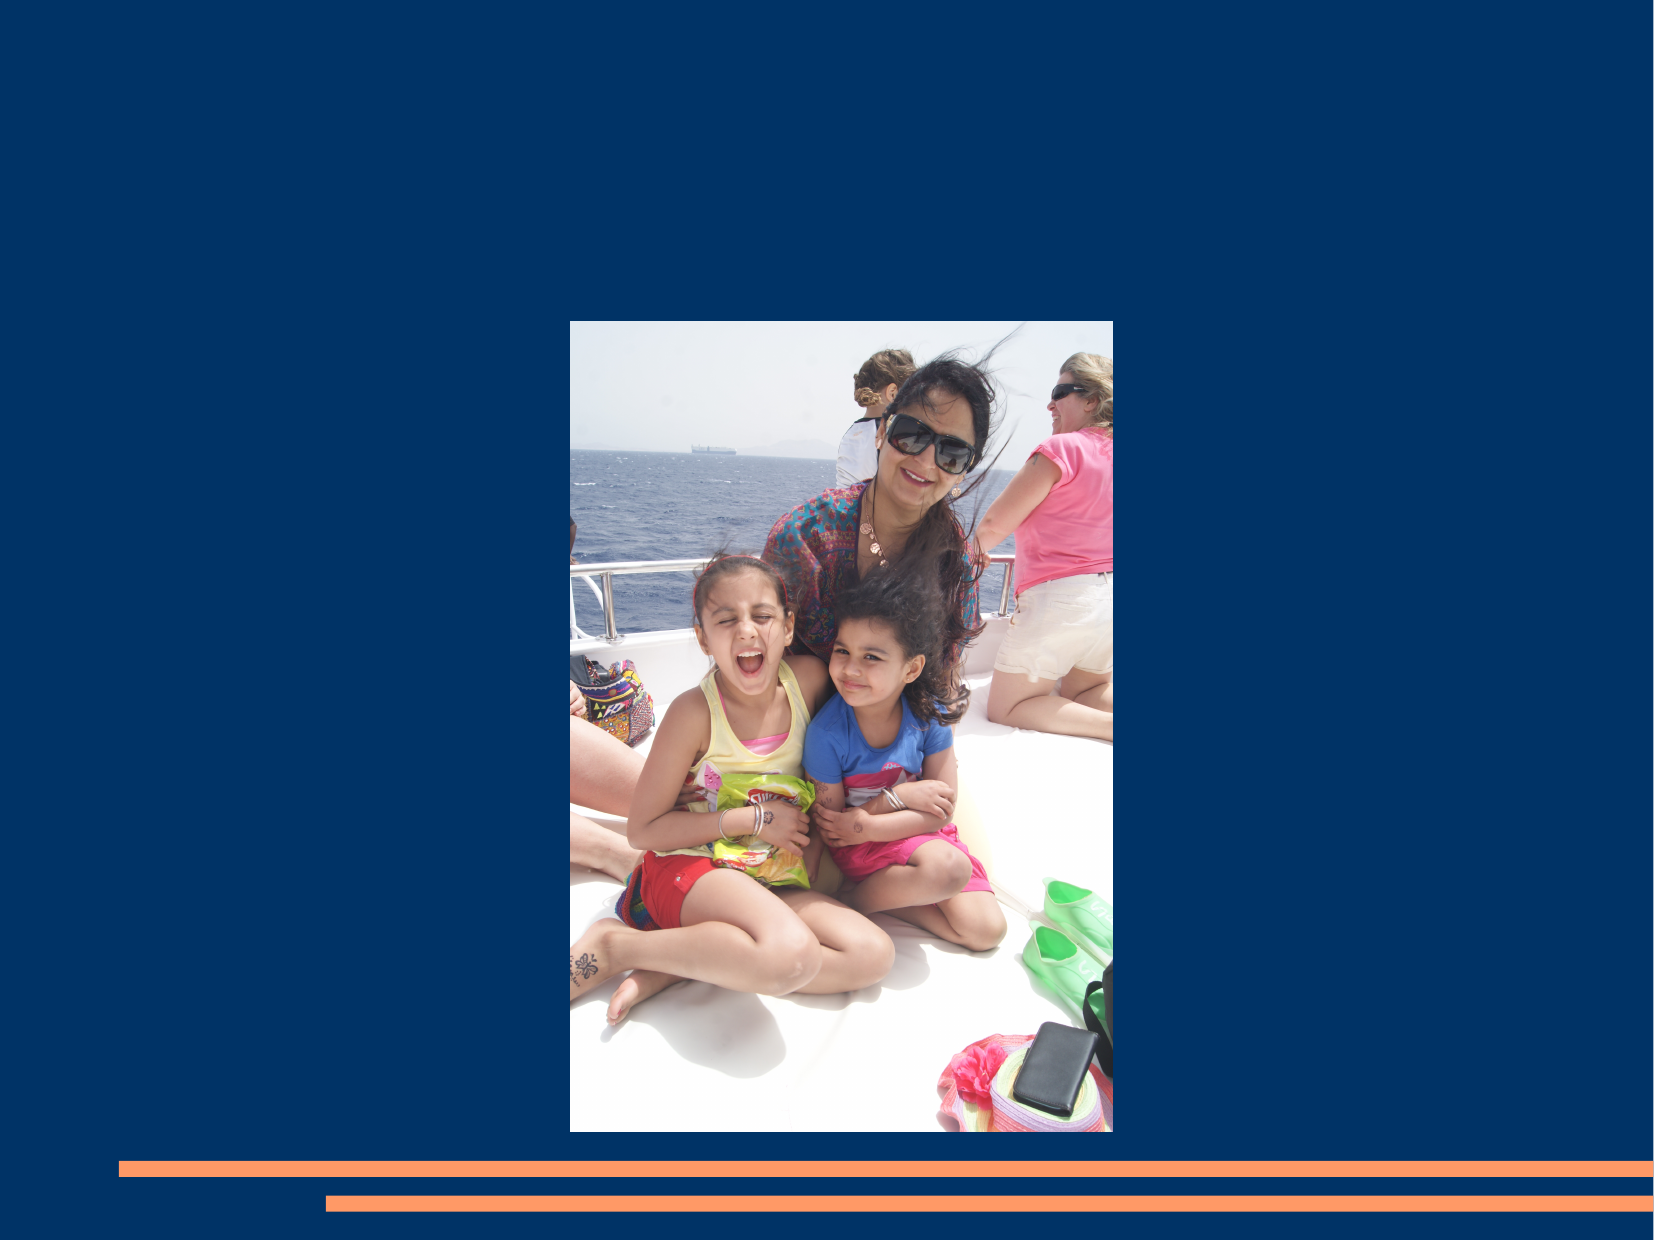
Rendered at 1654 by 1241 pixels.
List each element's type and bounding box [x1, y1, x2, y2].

picture [570, 321, 1113, 1132]
